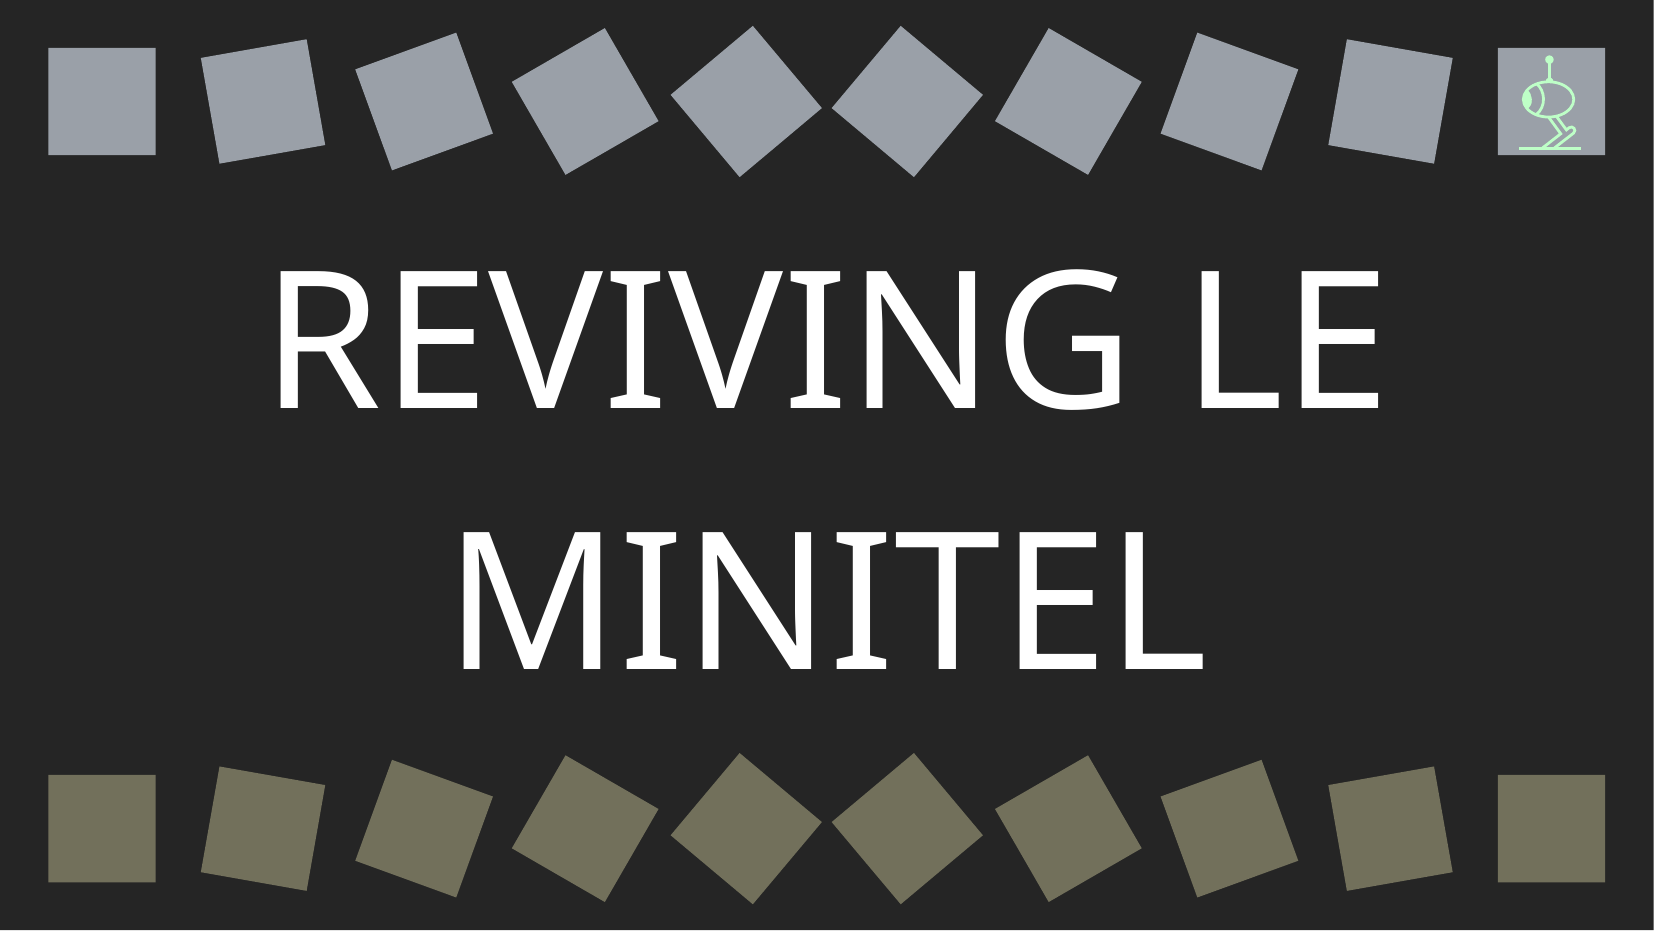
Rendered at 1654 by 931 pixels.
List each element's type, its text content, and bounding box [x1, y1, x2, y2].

title REVIVING LE MINITEL [31, 304, 1622, 626]
picture [1502, 55, 1598, 150]
